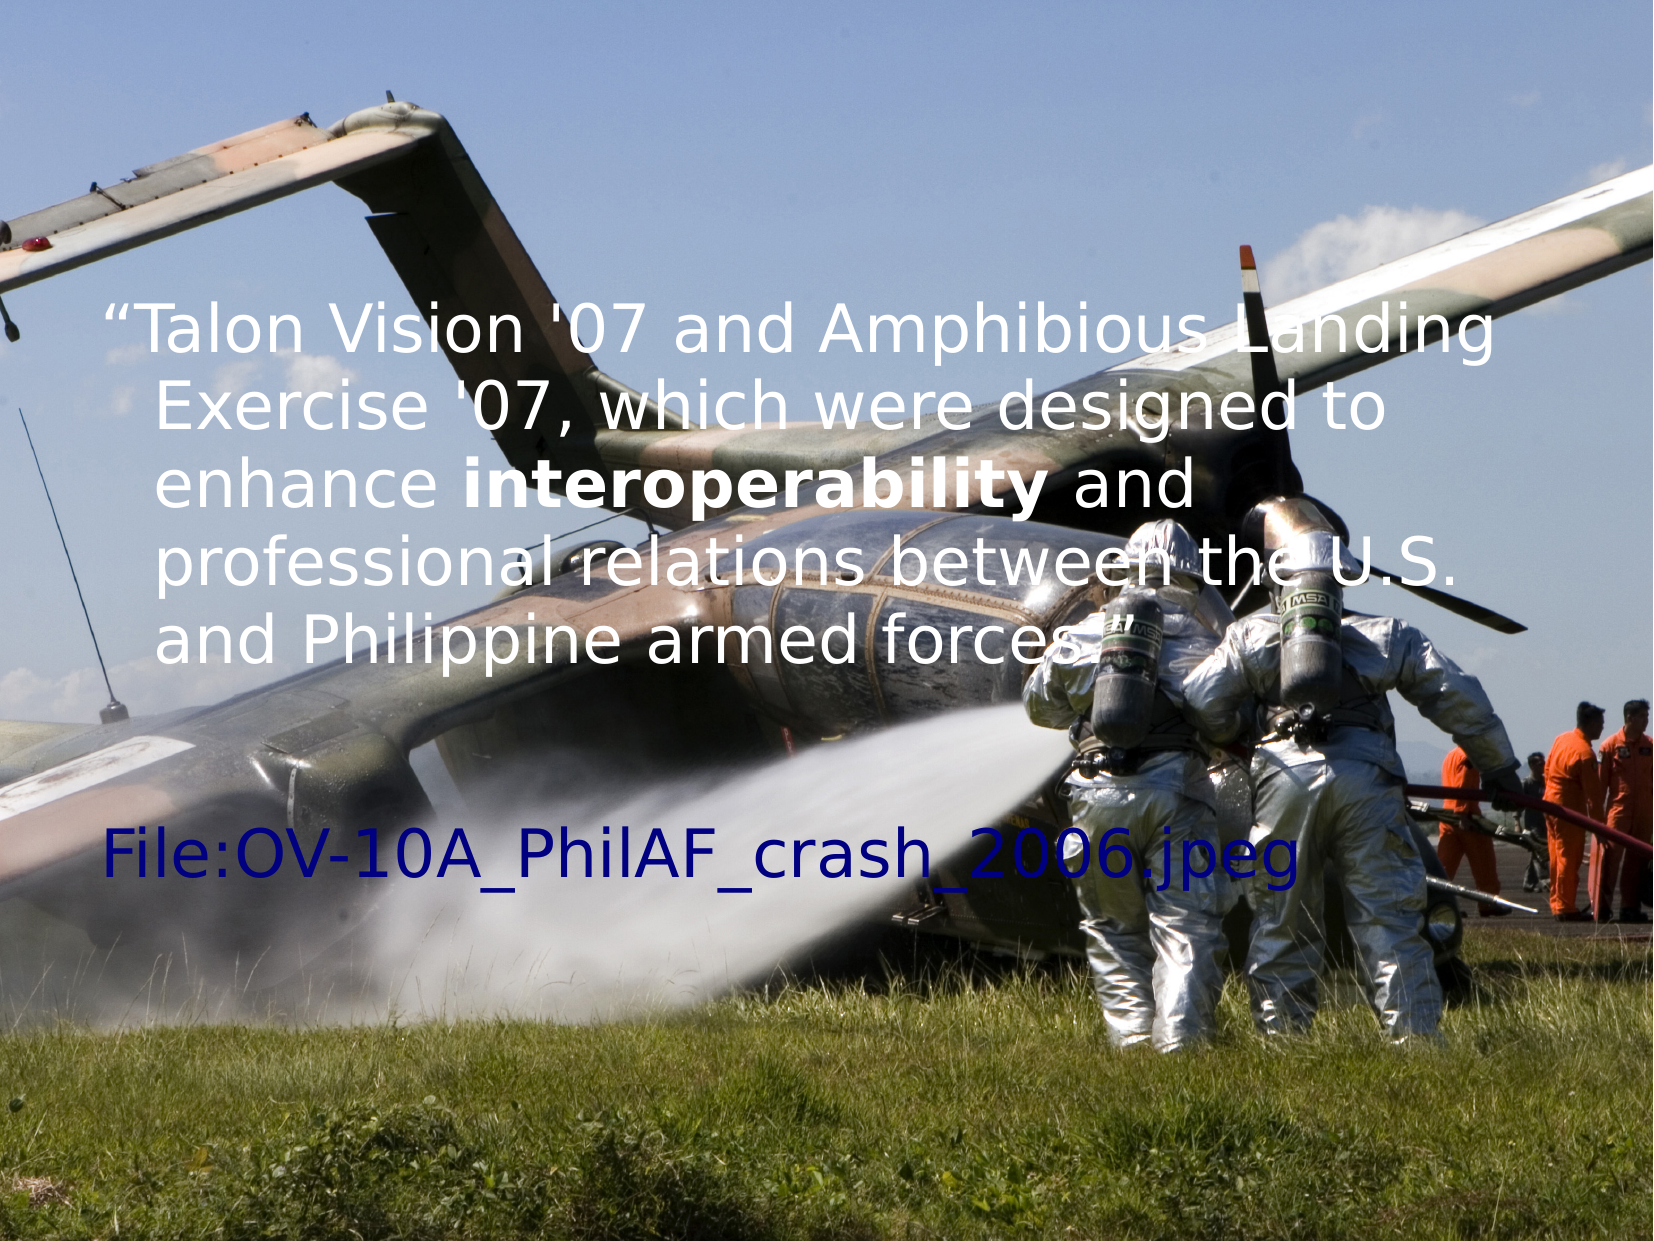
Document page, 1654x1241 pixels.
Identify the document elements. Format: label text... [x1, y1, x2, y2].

list “Talon Vision '07 and Amphibious Landing Exercise '07, which were designed to enhance interoperability and professional relations between the U.S. and Philippine armed forces.” File:OV-10A_PhilAF_crash_2006.jpeg [82, 290, 1571, 1109]
picture [0, 0, 1653, 1241]
